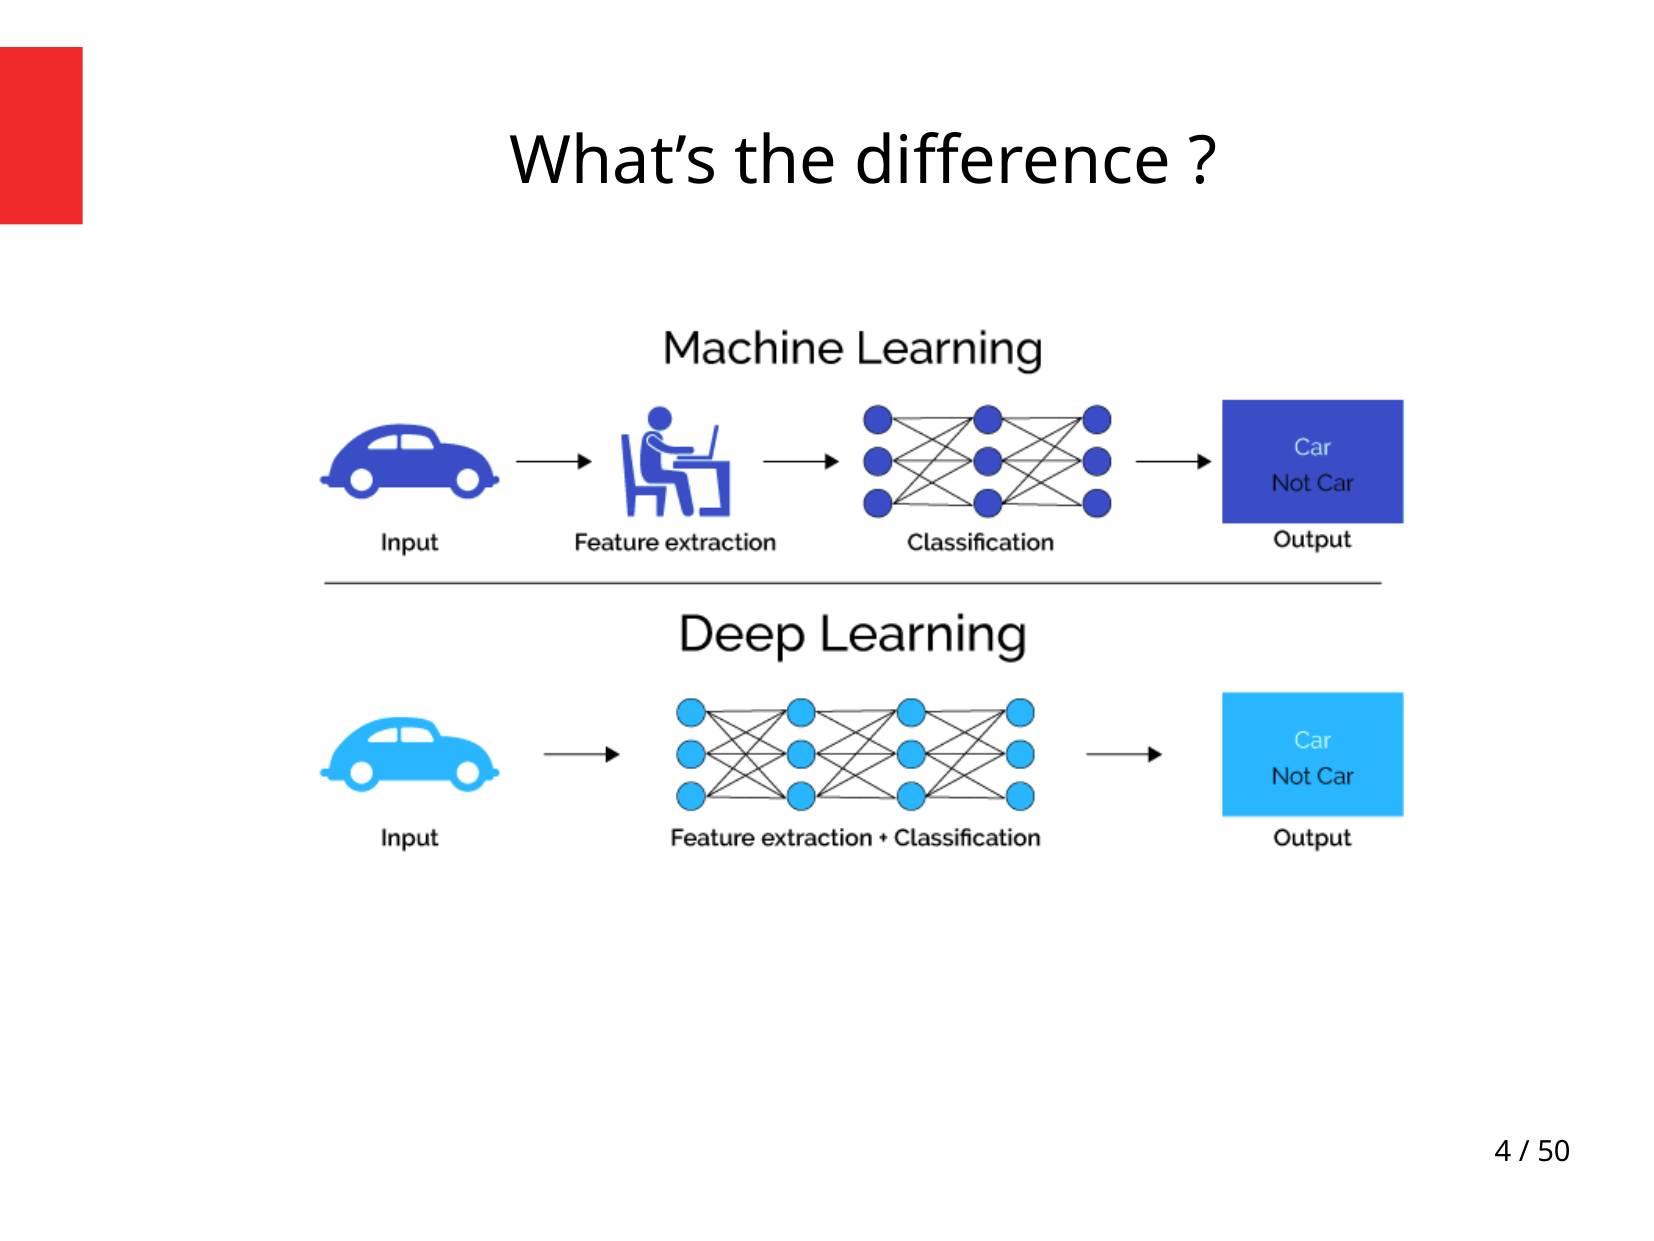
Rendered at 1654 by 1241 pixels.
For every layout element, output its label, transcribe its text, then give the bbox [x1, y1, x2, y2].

picture [279, 297, 1426, 931]
text_box What’s the difference ? [495, 105, 1261, 195]
